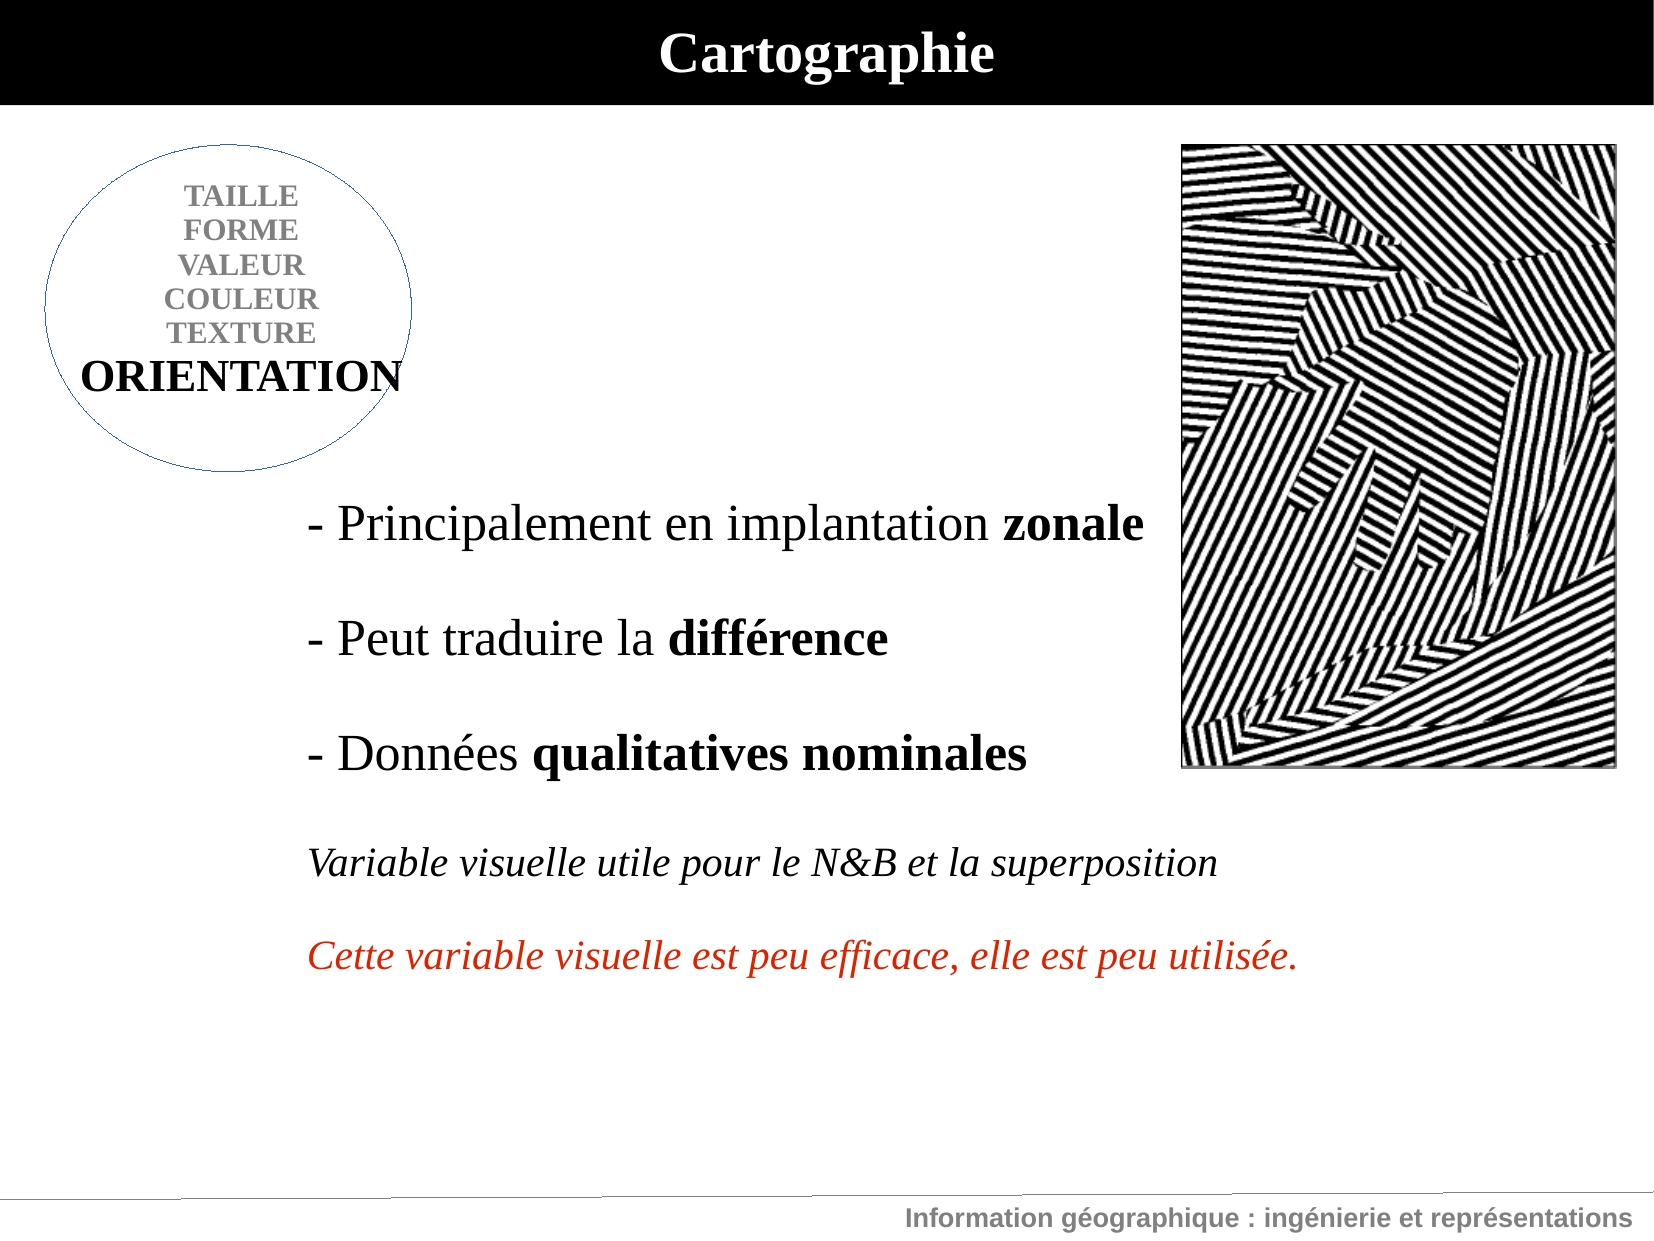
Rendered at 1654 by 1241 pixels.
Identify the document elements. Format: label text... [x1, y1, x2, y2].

picture [1181, 144, 1617, 769]
text_box - Principalement en implantation zonale - Peut traduire la différence - Données qualitatives nominales Variable visuelle utile pour le N&B et la superposition Cette variable visuelle est peu efficace, elle est peu utilisée. [292, 487, 1326, 997]
text_box TAILLE FORME VALEUR COULEUR TEXTURE ORIENTATION [60, 136, 423, 472]
title Cartographie [0, 0, 1654, 106]
